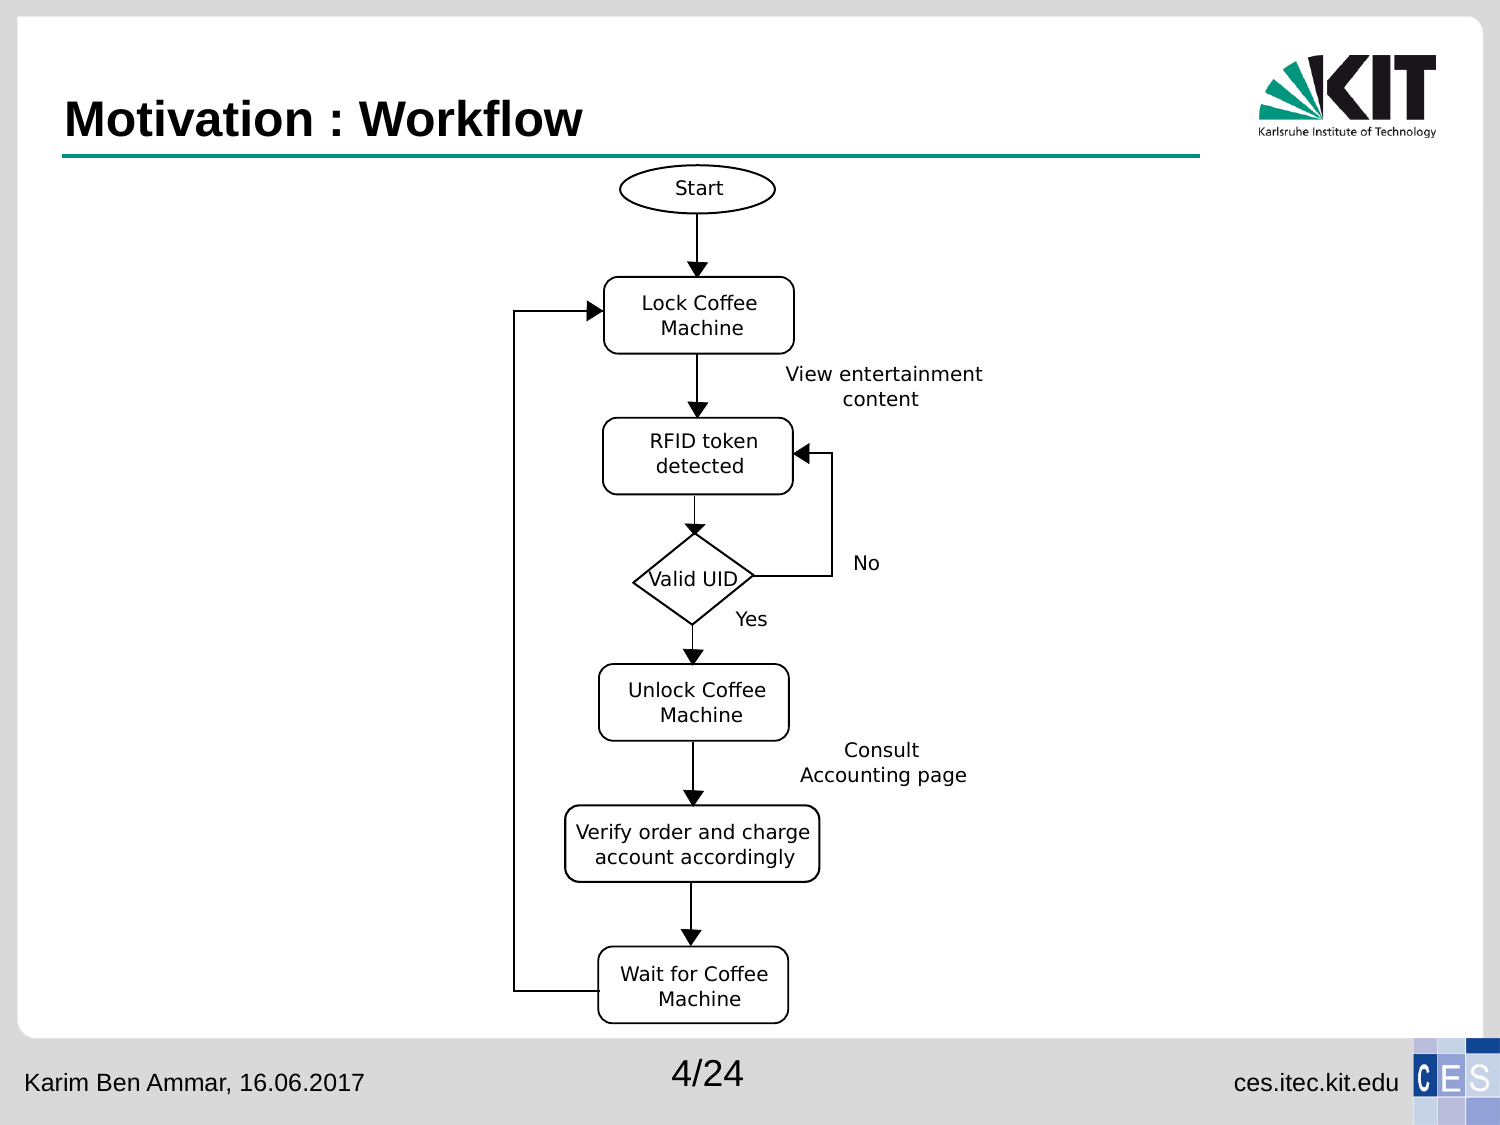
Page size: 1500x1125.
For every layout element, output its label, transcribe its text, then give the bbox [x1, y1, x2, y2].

text_box 4/24 [656, 1045, 775, 1116]
title Motivation : Workflow [64, 54, 1198, 147]
picture [0, 0, 1500, 1125]
